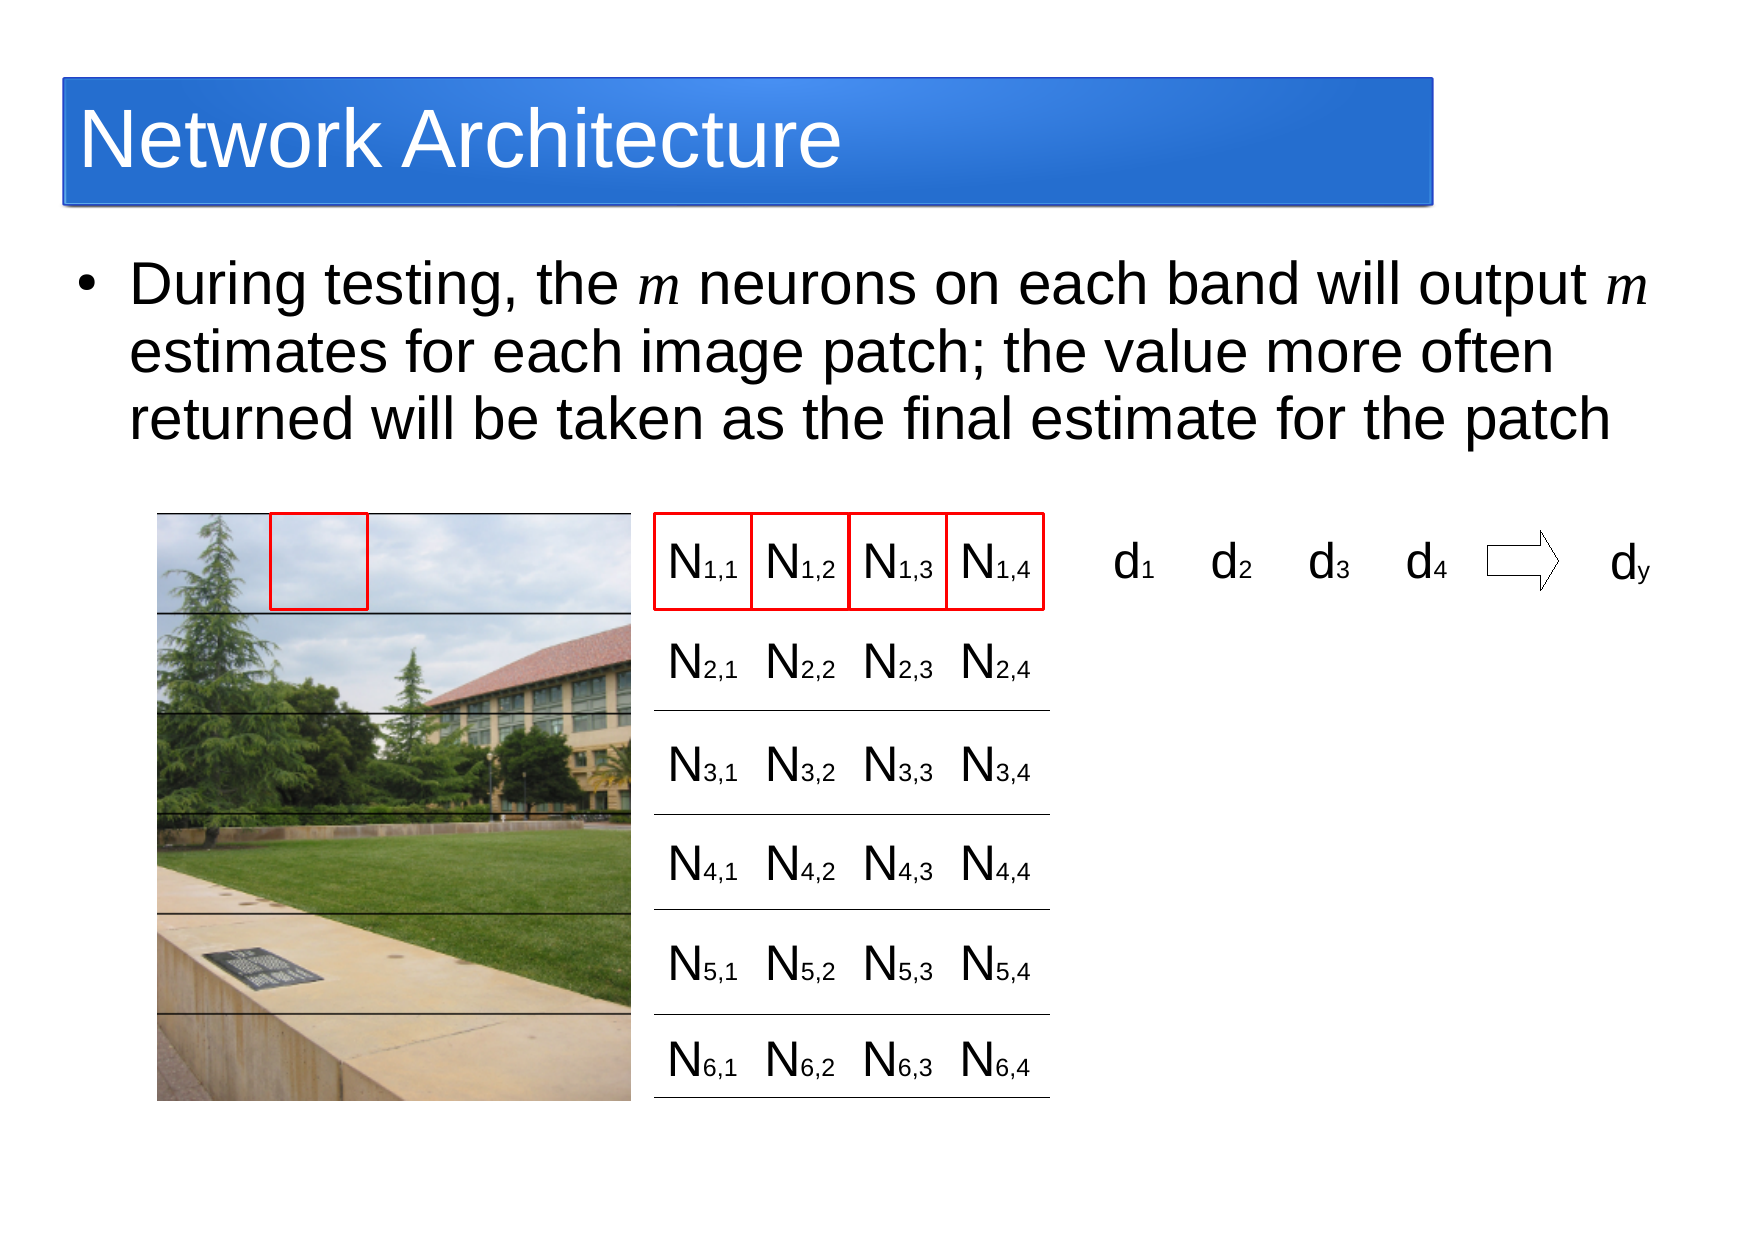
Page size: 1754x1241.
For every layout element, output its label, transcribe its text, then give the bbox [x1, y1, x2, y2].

text_box N3,1 [654, 713, 751, 817]
text_box N5,4 [946, 911, 1044, 1016]
text_box N1,2 [751, 513, 849, 610]
text_box N4,2 [751, 817, 849, 911]
text_box N6,2 [751, 1016, 848, 1102]
picture [58, 77, 1439, 209]
picture [272, 515, 366, 608]
text_box d2 [1182, 513, 1281, 610]
title Network Architecture [78, 80, 1429, 198]
text_box N6,1 [653, 1016, 751, 1102]
text_box N2,2 [752, 610, 849, 712]
text_box d4 [1377, 513, 1476, 610]
text_box N4,1 [654, 817, 751, 911]
picture [157, 513, 631, 1101]
text_box N1,1 [654, 513, 751, 610]
text_box N2,1 [654, 610, 752, 713]
text_box N2,4 [946, 610, 1044, 712]
text_box N1,3 [849, 513, 946, 610]
text_box N1,4 [946, 513, 1044, 610]
text_box N2,3 [849, 610, 946, 712]
text_box N6,3 [848, 1016, 946, 1102]
text_box d3 [1281, 513, 1377, 610]
text_box N3,2 [751, 712, 849, 817]
text_box N4,4 [946, 817, 1044, 911]
text_box N6,4 [946, 1016, 1044, 1102]
text_box N3,4 [946, 712, 1044, 817]
text_box N4,3 [849, 817, 946, 911]
text_box N5,3 [849, 911, 946, 1016]
text_box d1 [1085, 513, 1182, 610]
text_box dy [1581, 513, 1679, 610]
list During testing, the m neurons on each band will output m estimates for each image patch; the value more often returned will be taken as the final estimate for the patch [58, 249, 1696, 496]
text_box N3,3 [849, 712, 946, 817]
text_box N5,2 [751, 911, 849, 1016]
text_box N5,1 [654, 911, 751, 1016]
